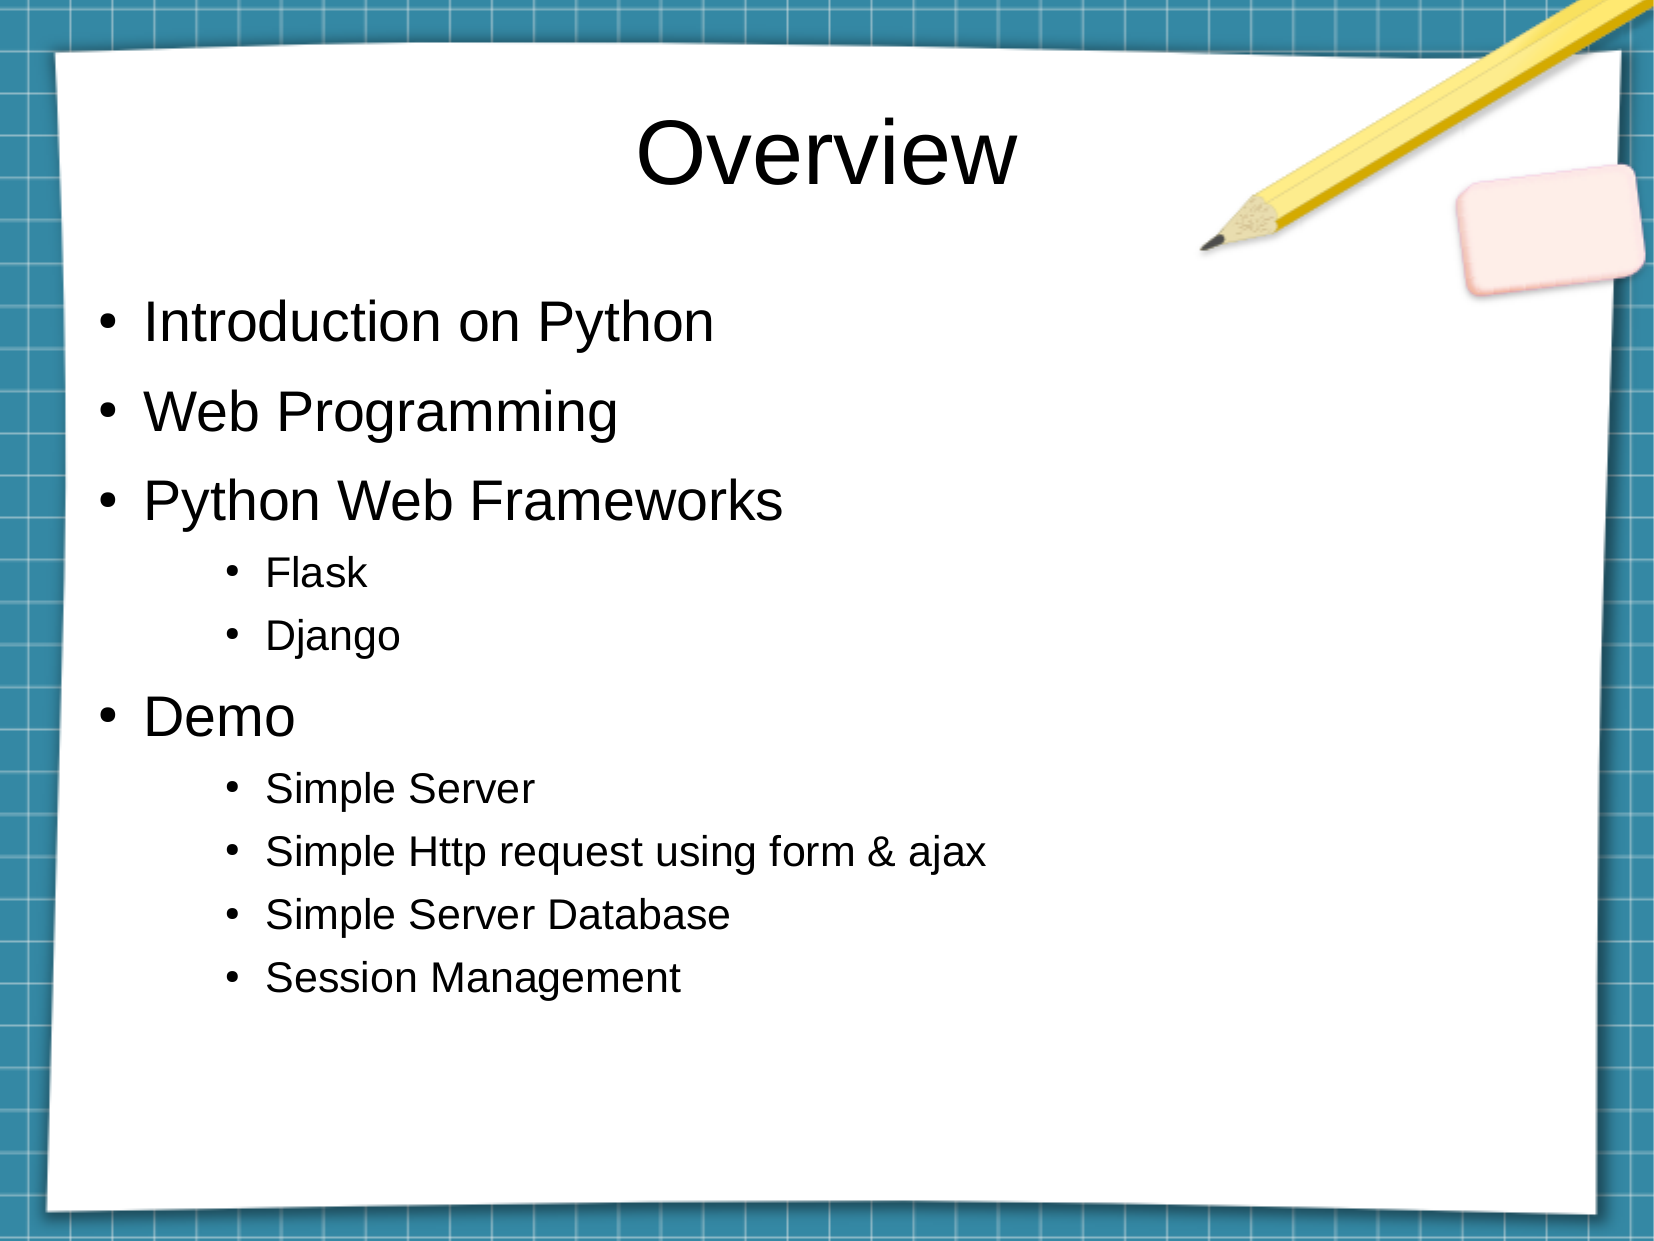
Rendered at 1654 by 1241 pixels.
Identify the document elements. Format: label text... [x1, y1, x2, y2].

picture [0, 0, 1654, 1241]
list Introduction on Python Web Programming Python Web Frameworks Flask Django Demo Simple Server Simple Http request using form & ajax Simple Server Database Session Management [82, 290, 1571, 1010]
title Overview [82, 49, 1571, 257]
